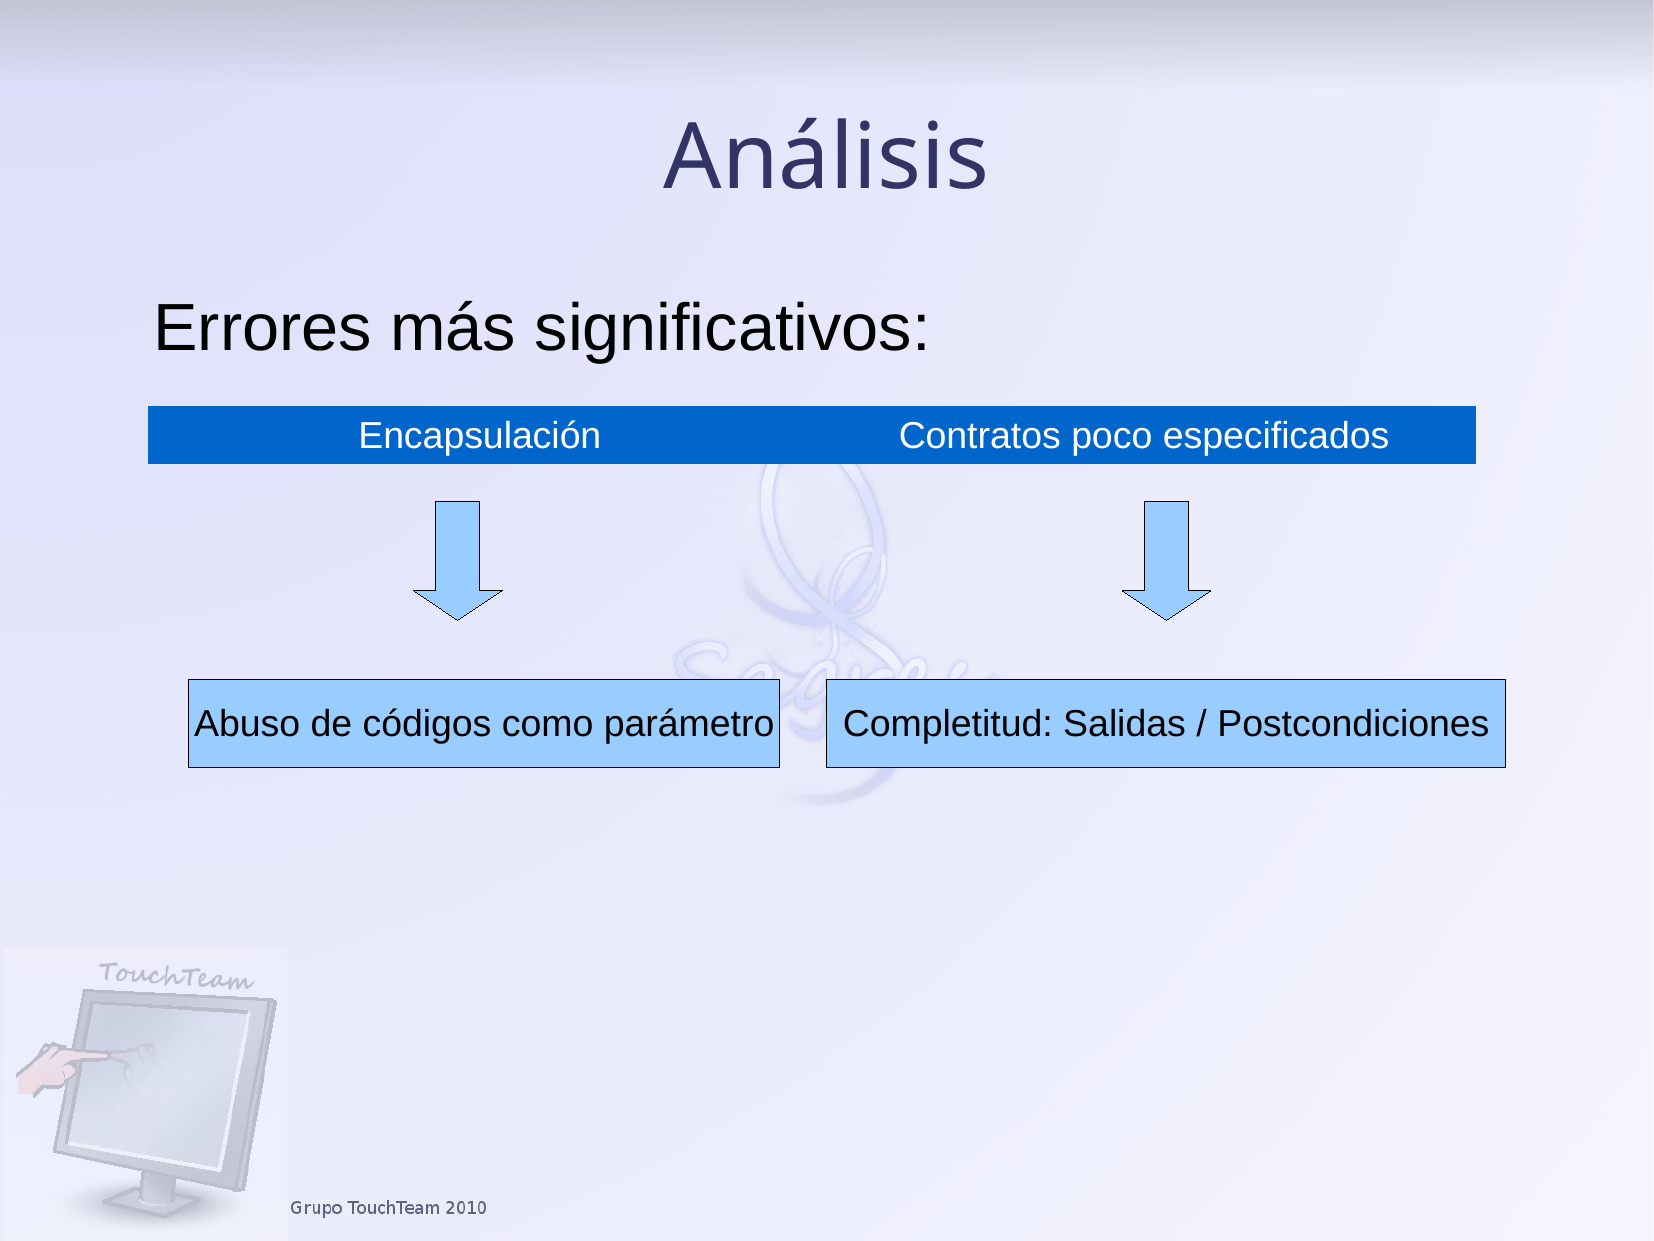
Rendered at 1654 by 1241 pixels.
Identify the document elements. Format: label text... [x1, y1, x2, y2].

list Errores más significativos: [82, 290, 1571, 1094]
text_box Abuso de códigos como parámetro [188, 679, 780, 768]
picture [0, 0, 1654, 1241]
table_header Encapsulación [148, 406, 812, 464]
title Análisis [82, 56, 1571, 250]
text_box Completitud: Salidas / Postcondiciones [826, 679, 1506, 768]
text_box [413, 501, 503, 621]
table_header Contratos poco especificados [812, 406, 1476, 464]
text_box [1122, 501, 1211, 621]
